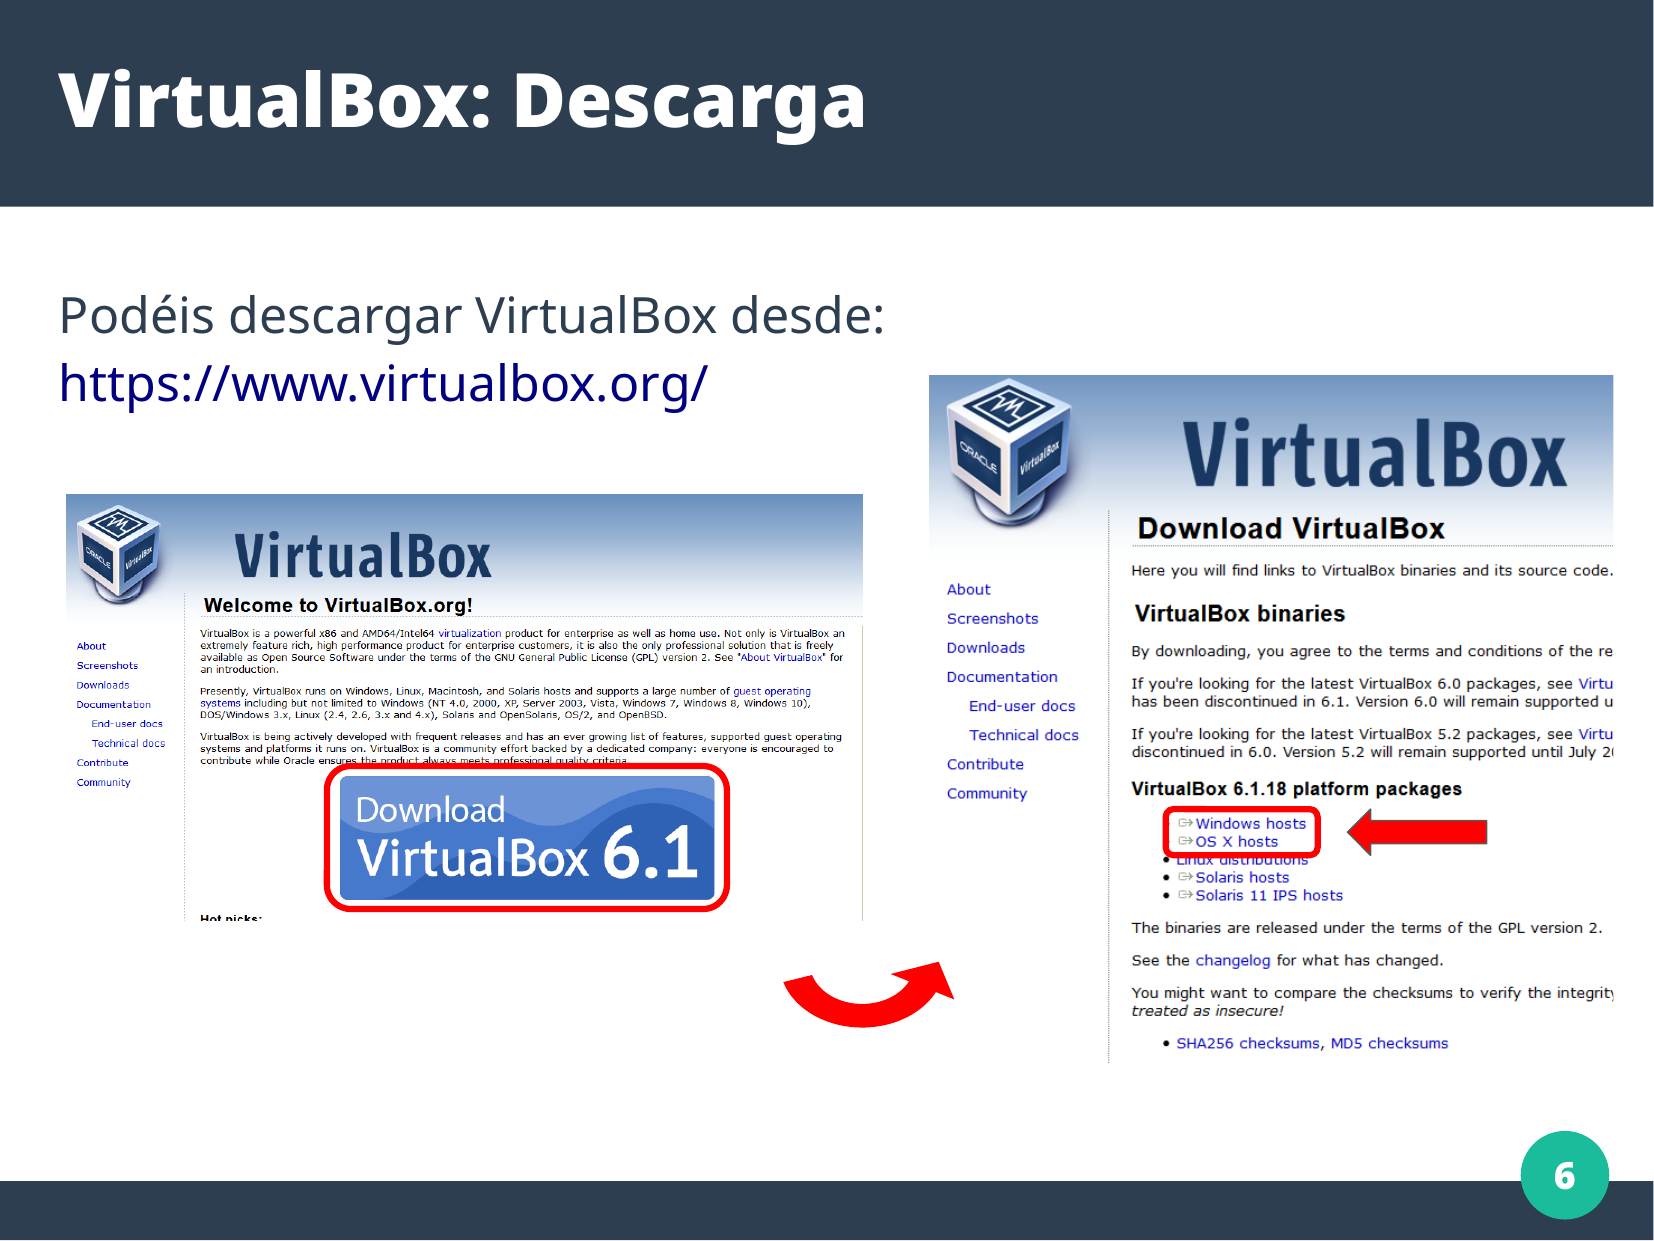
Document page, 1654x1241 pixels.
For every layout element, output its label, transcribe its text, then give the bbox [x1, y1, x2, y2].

text_box [783, 961, 955, 1028]
list Podéis descargar VirtualBox desde: https://www.virtualbox.org/ [59, 279, 969, 438]
picture [66, 494, 863, 921]
title VirtualBox: Descarga [59, 19, 1595, 177]
text_box [1347, 809, 1487, 856]
picture [929, 375, 1614, 1063]
